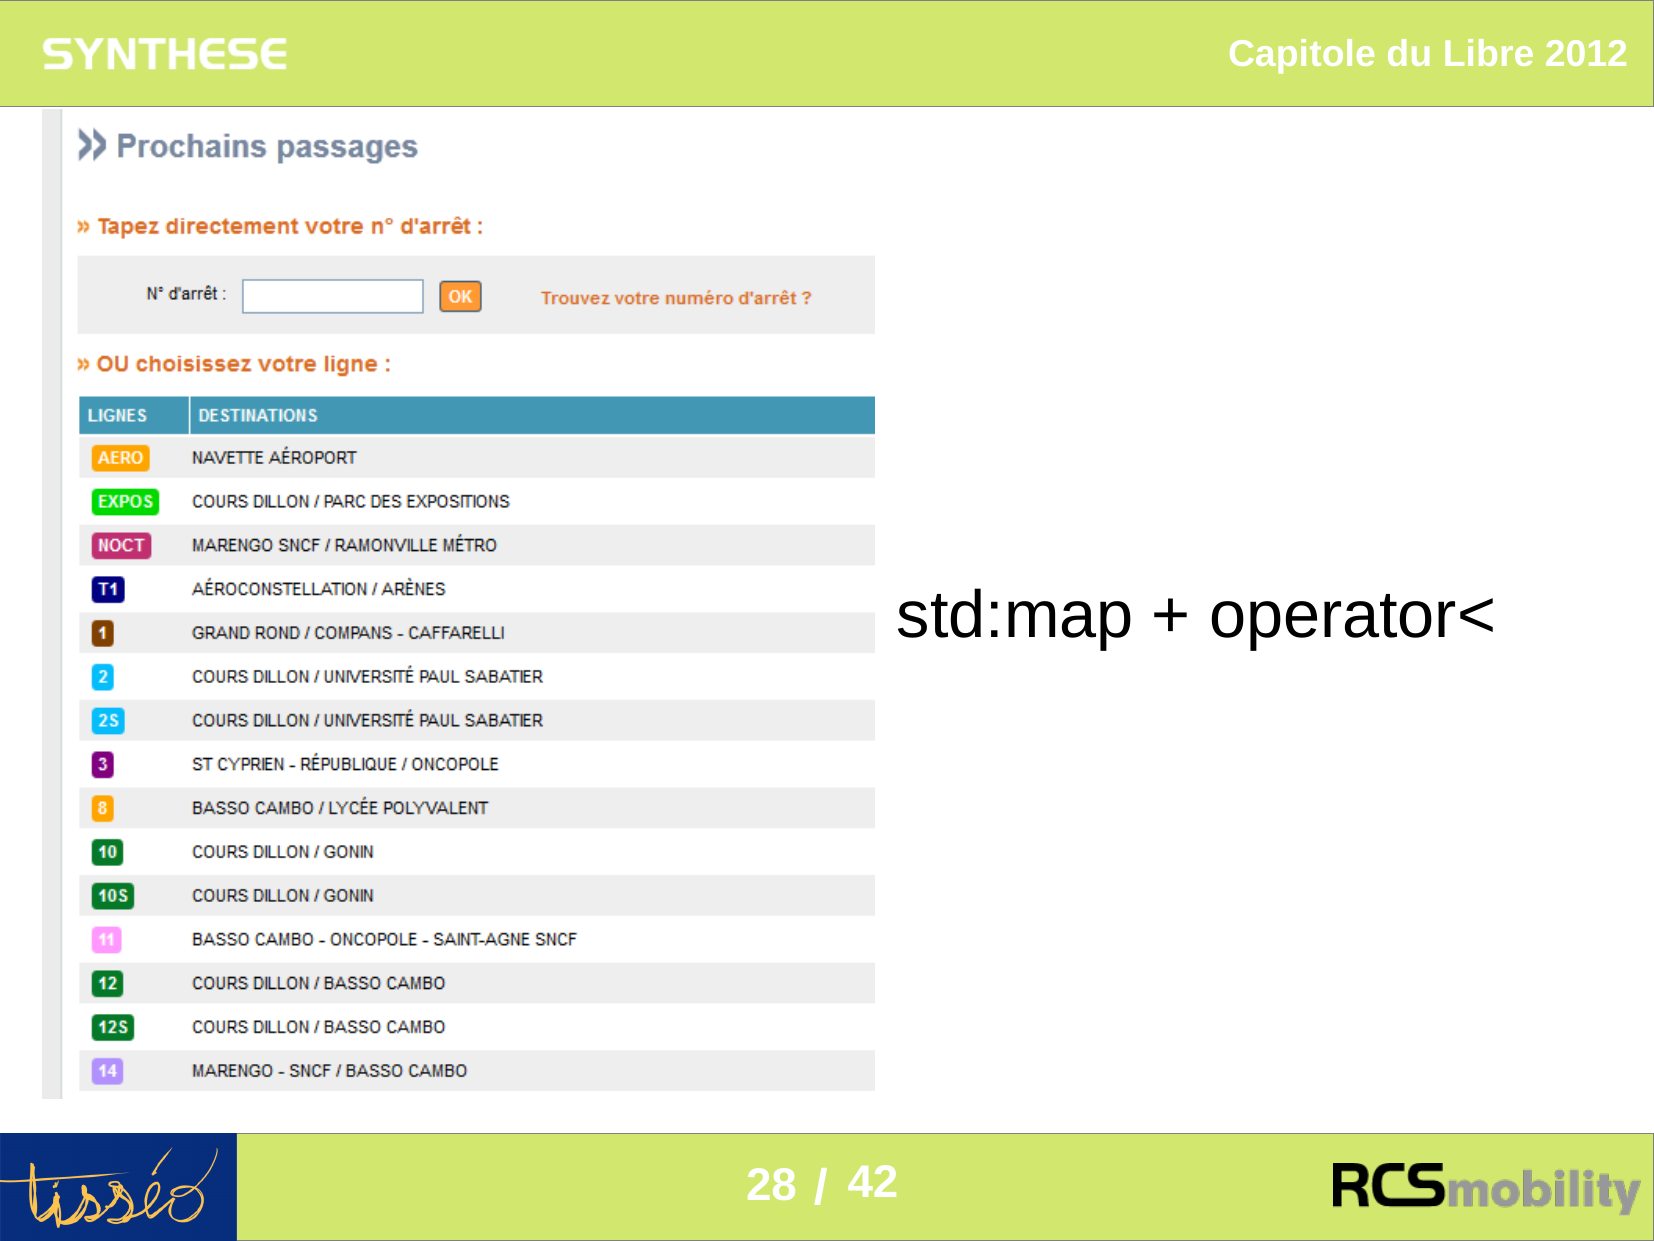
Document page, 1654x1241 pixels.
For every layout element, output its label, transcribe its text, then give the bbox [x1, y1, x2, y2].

subtitle std:map + operator< [875, 141, 1571, 1087]
picture [42, 109, 875, 1099]
picture [1333, 1163, 1642, 1217]
text_box Capitole du Libre 2012 [0, 0, 1654, 107]
picture [0, 1133, 237, 1241]
picture [41, 35, 292, 73]
text_box / [237, 1133, 1654, 1241]
text_box 42 [832, 1149, 968, 1229]
text_box <numéro> [560, 1151, 812, 1241]
